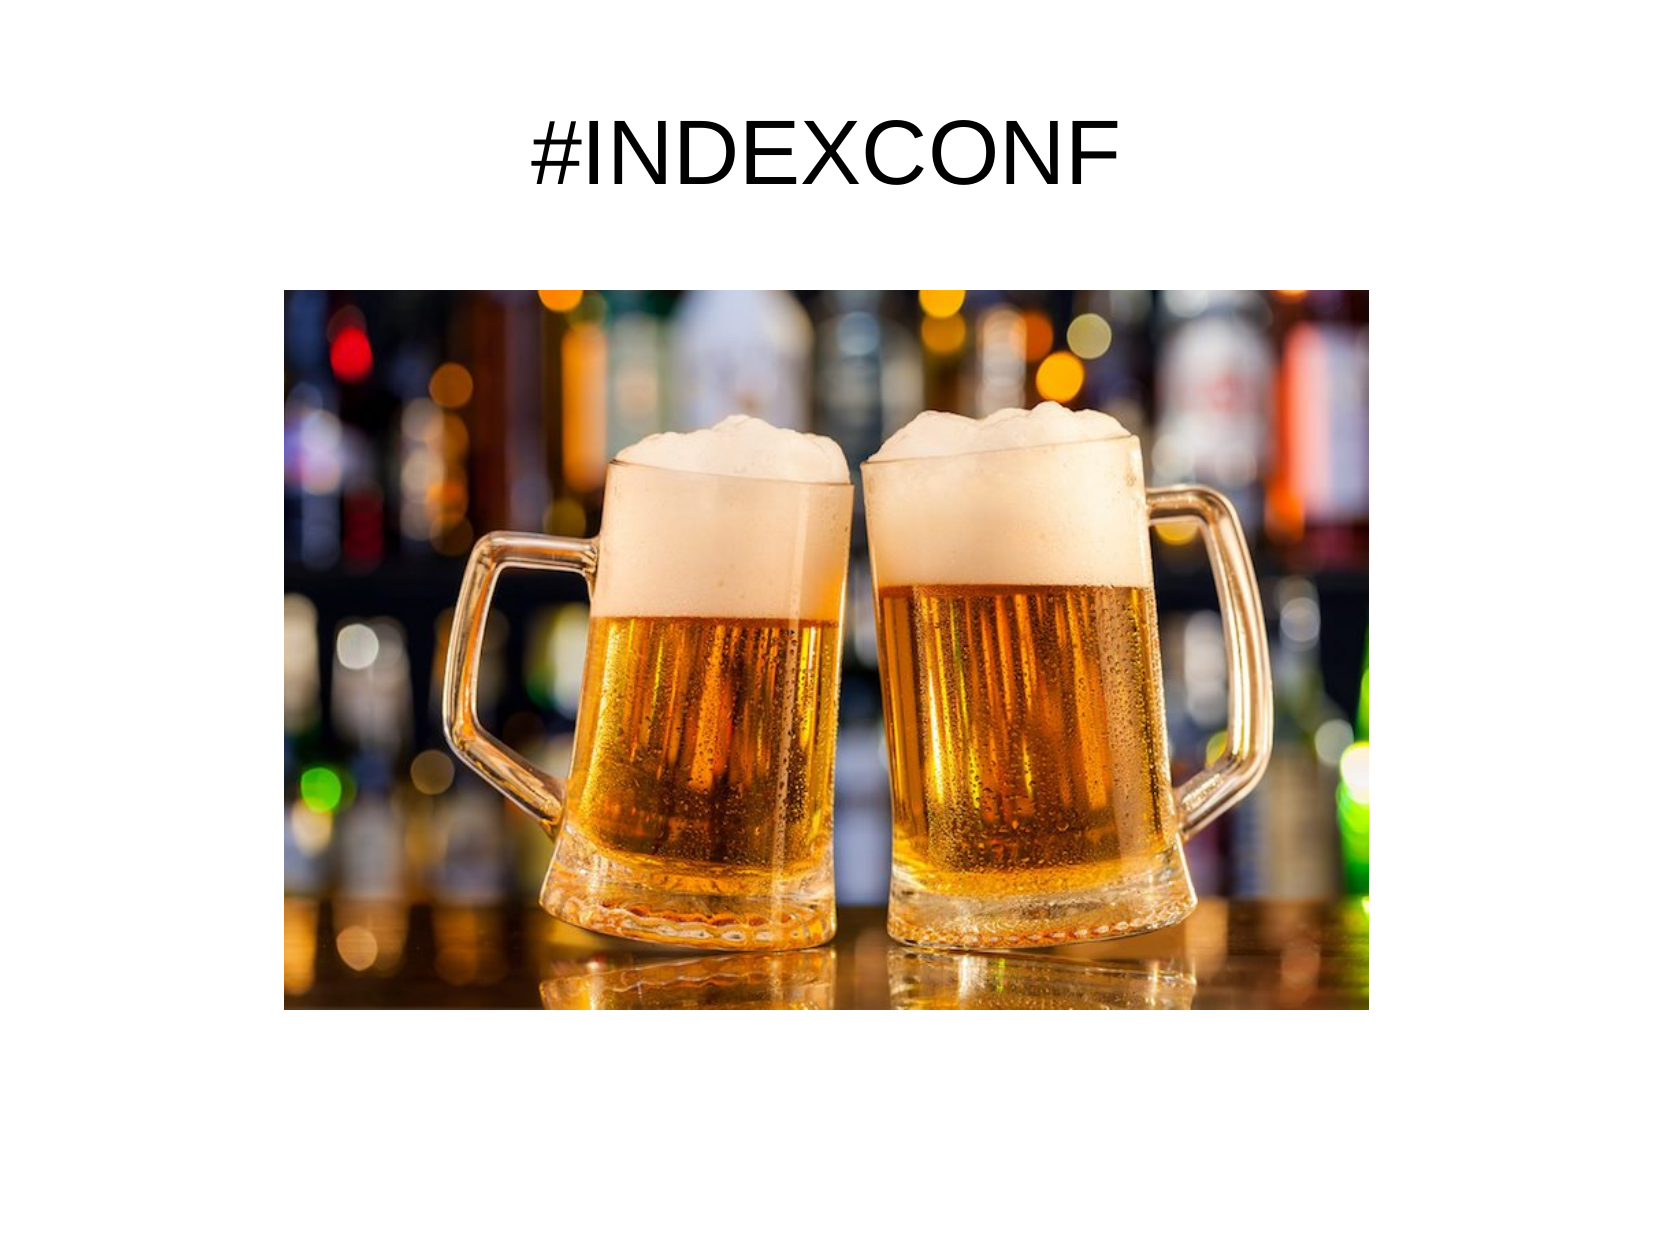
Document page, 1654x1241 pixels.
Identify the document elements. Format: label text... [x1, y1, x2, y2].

title #INDEXCONF [82, 49, 1571, 257]
picture [284, 290, 1369, 1010]
